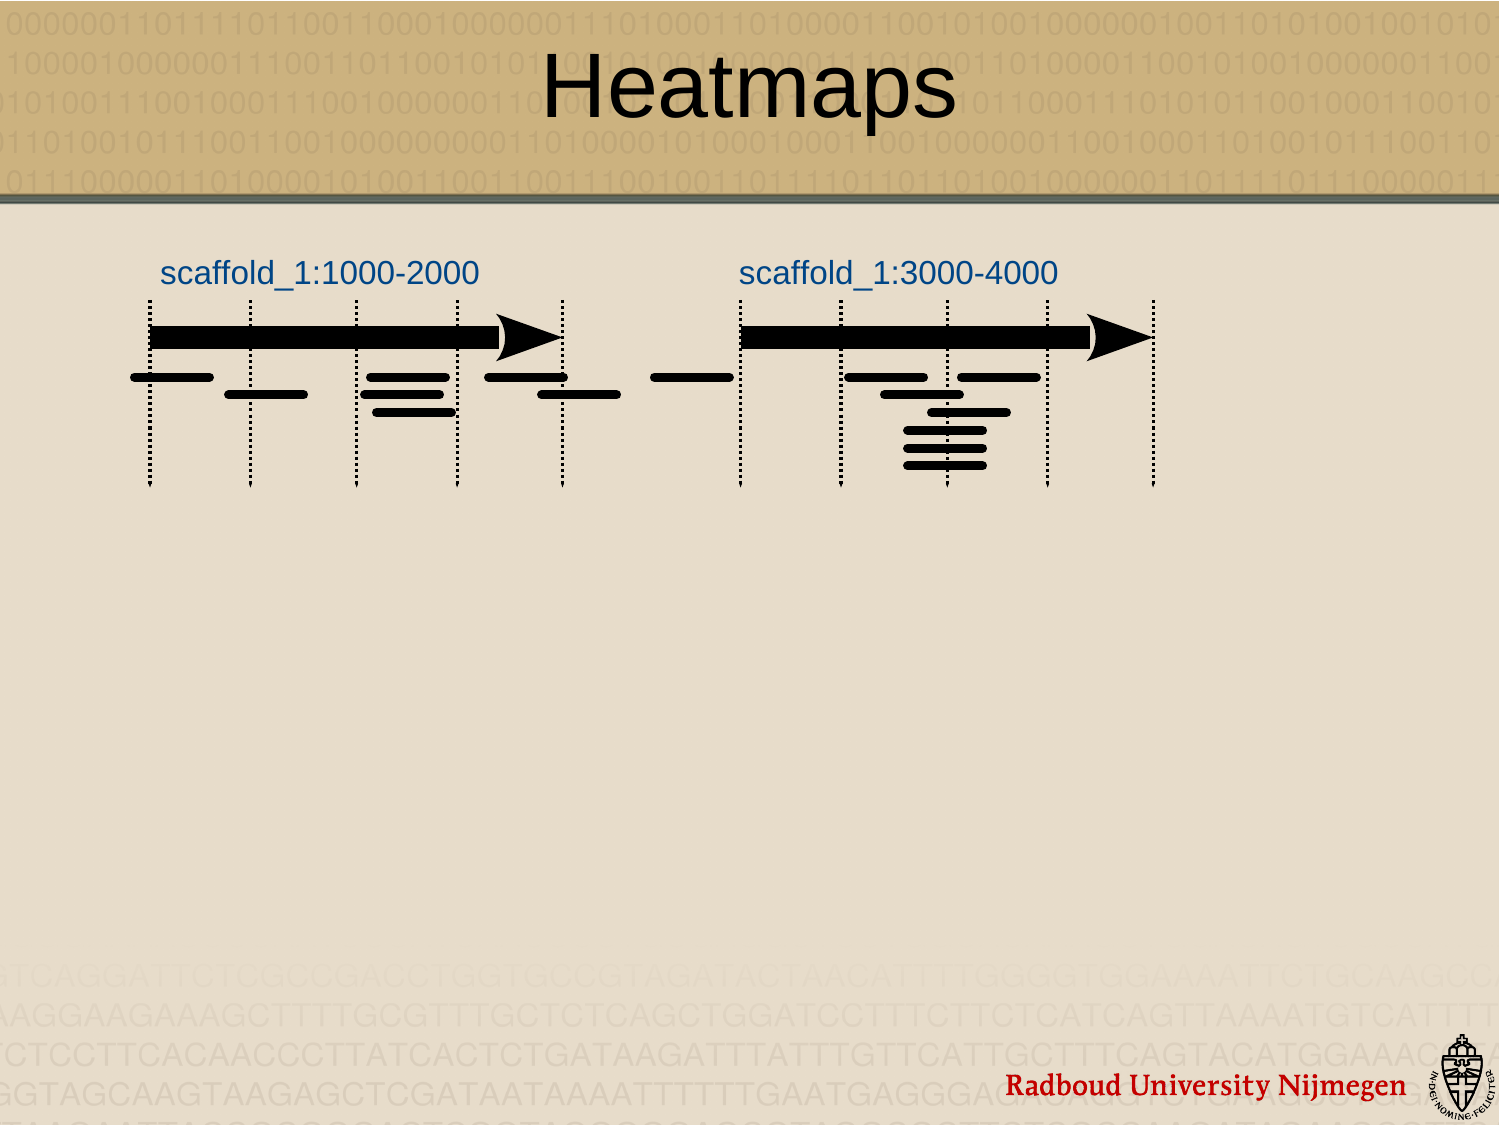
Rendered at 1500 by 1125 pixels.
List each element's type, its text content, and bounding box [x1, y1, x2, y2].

picture [0, 1, 1500, 1125]
title Heatmaps [75, 0, 1426, 161]
text_box scaffold_1:1000-2000 [140, 239, 500, 303]
text_box scaffold_1:3000-4000 [719, 239, 1079, 303]
